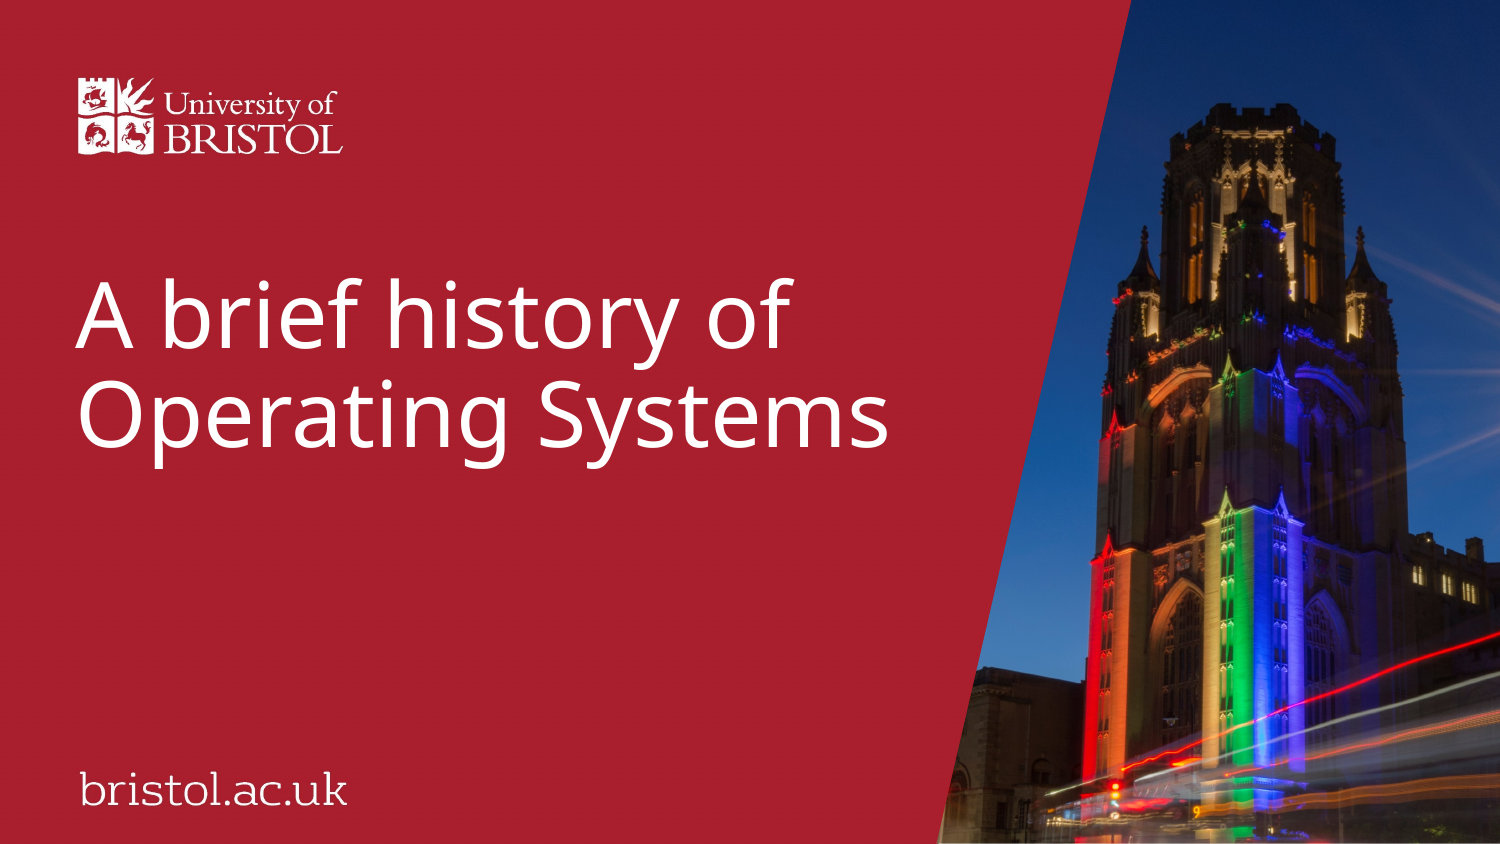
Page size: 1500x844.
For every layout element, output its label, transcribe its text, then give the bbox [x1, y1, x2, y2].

title A brief history of Operating Systems [60, 262, 924, 443]
